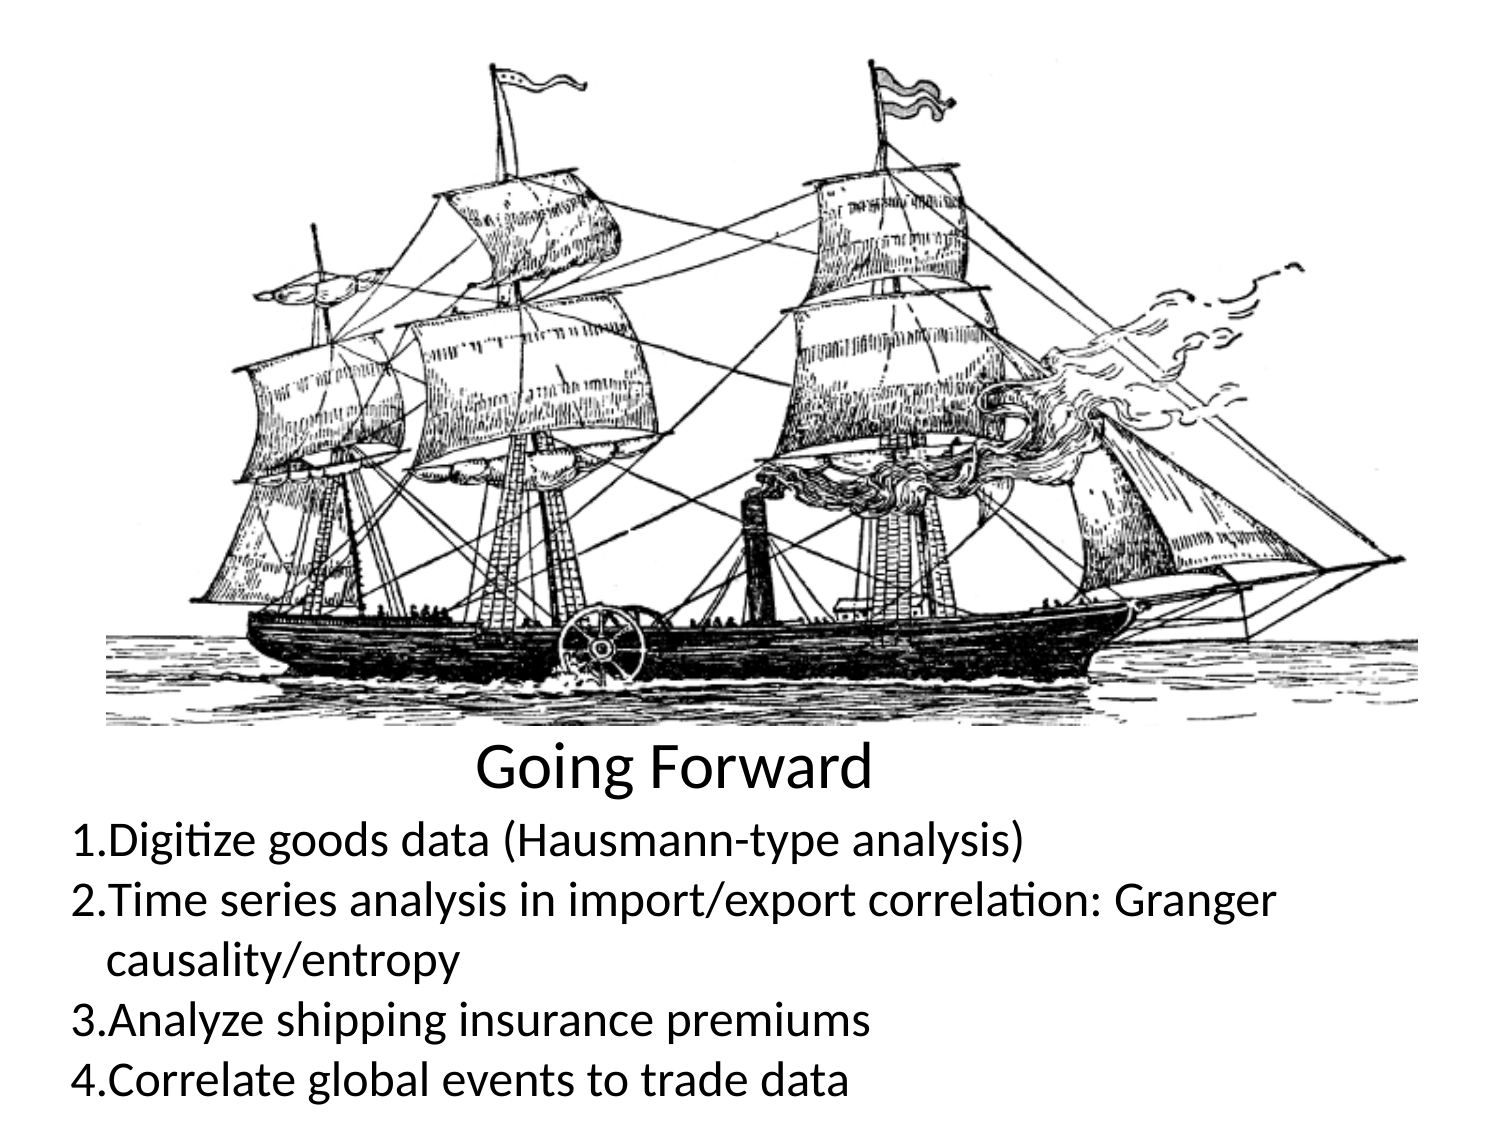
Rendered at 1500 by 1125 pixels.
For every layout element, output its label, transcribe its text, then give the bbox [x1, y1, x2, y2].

picture [106, 54, 1418, 726]
text_box Digitize goods data (Hausmann-type analysis) Time series analysis in import/export correlation: Granger causality/entropy Analyze shipping insurance premiums Correlate global events to trade data [55, 791, 1453, 1125]
text_box Going Forward [382, 726, 969, 791]
